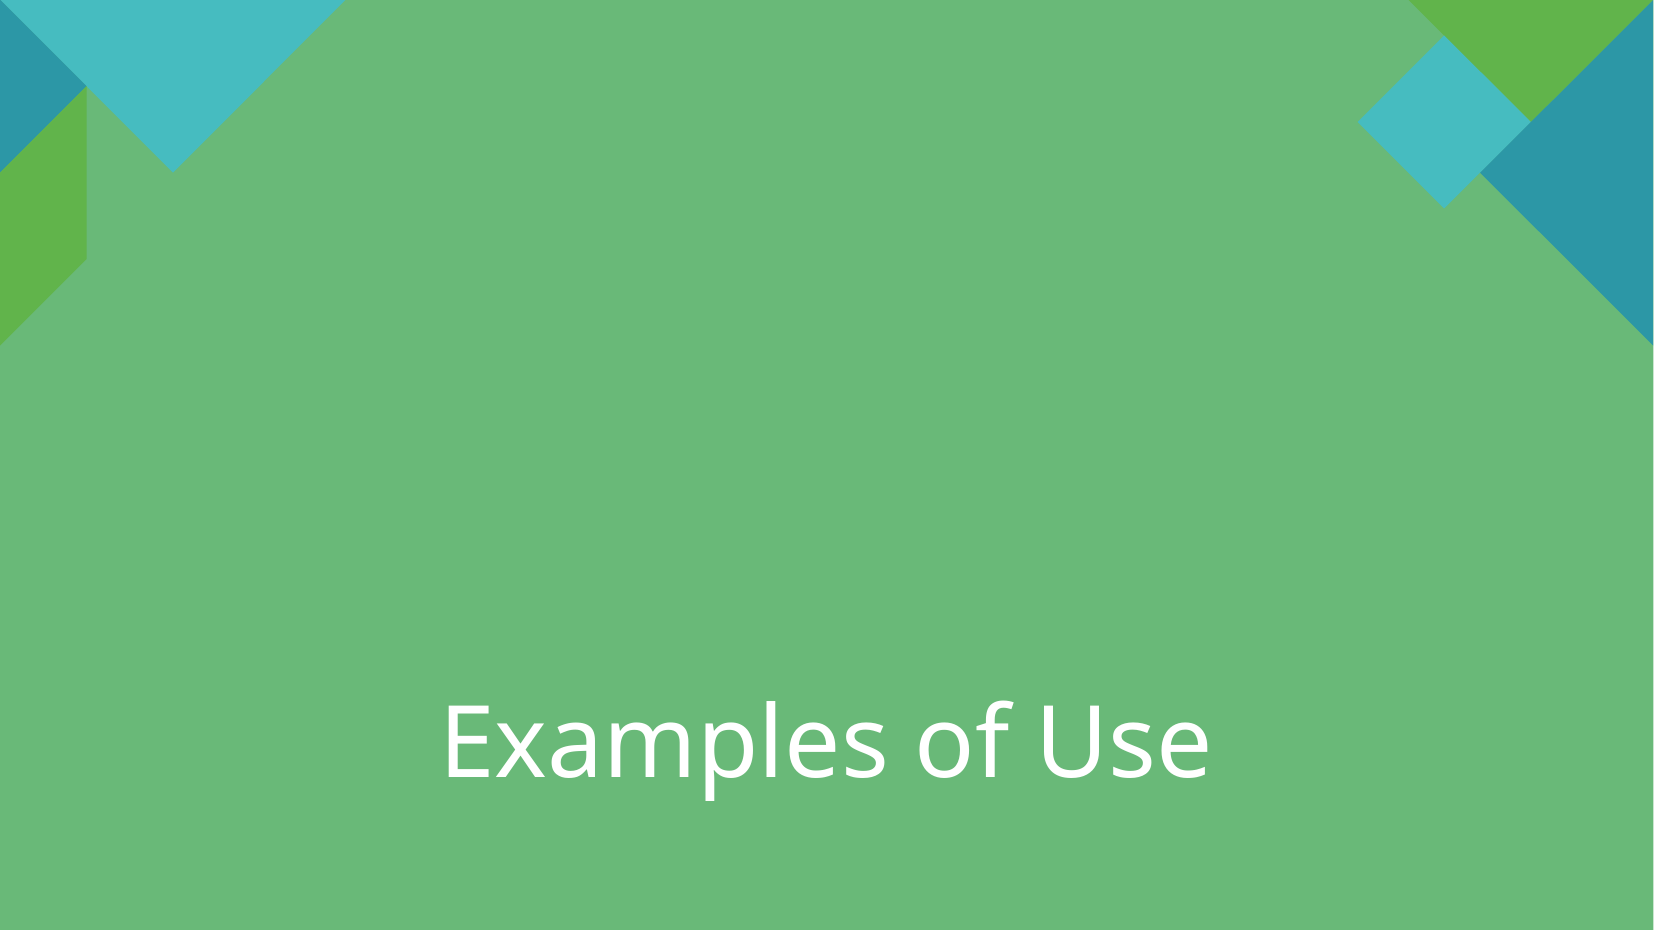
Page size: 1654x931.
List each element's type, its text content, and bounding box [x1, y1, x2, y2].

title Examples of Use [59, 649, 1595, 827]
